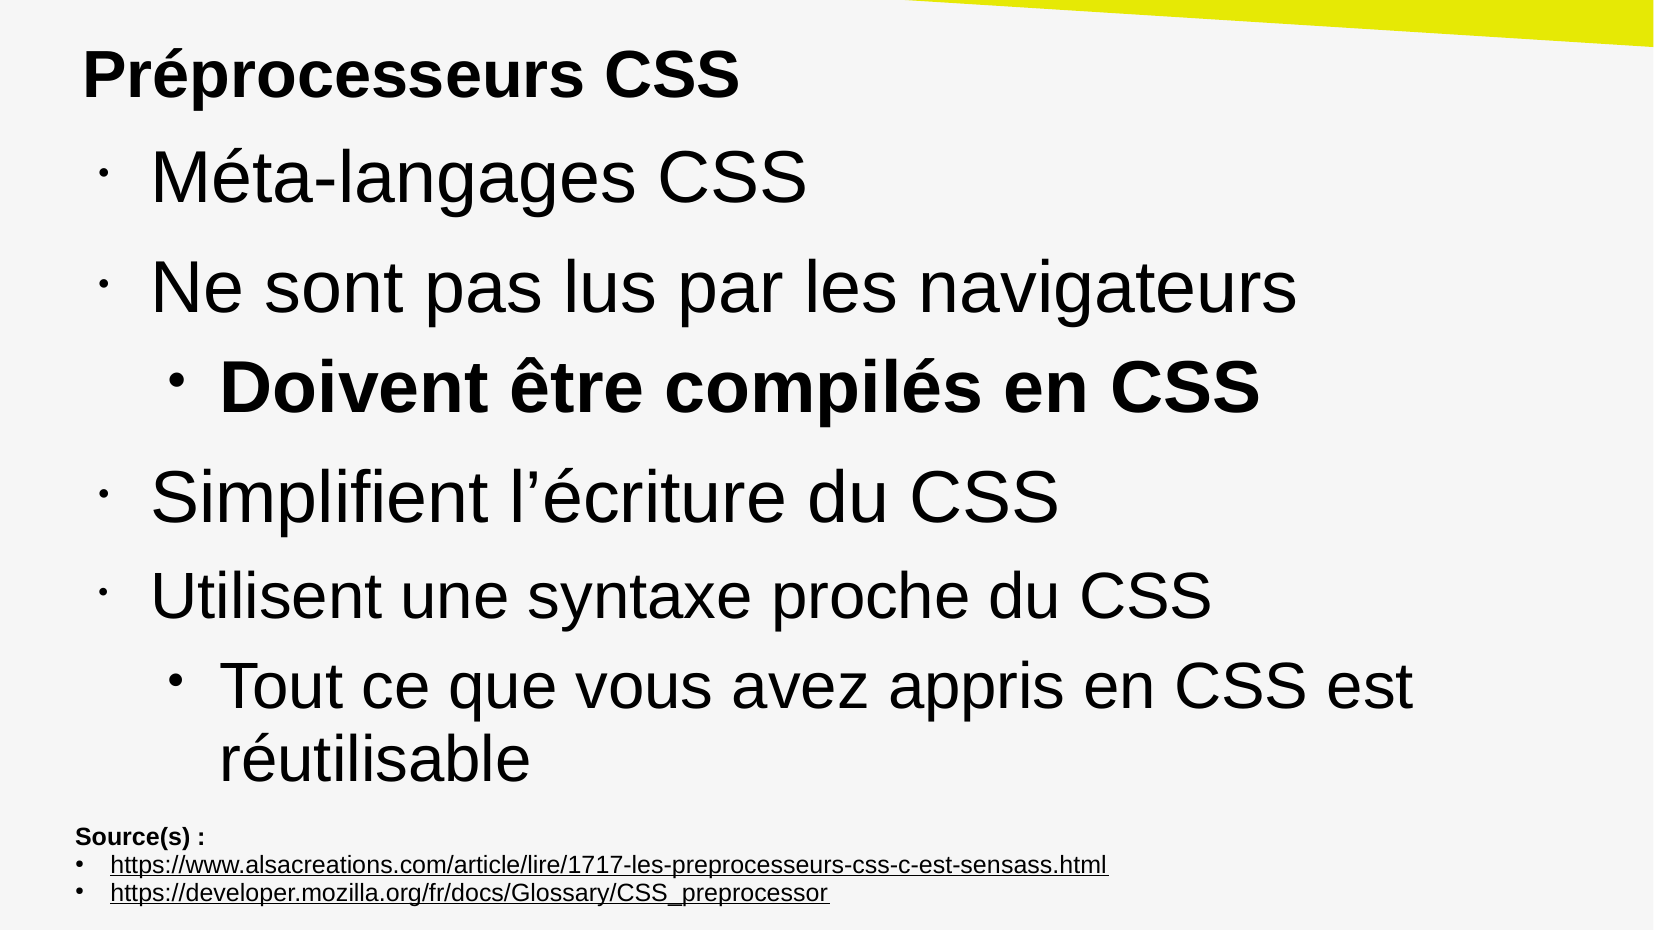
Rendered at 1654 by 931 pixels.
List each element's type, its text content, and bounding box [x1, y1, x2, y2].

title Préprocesseurs CSS [82, 37, 1571, 114]
text_box Source(s) : https://www.alsacreations.com/article/lire/1717-les-preprocesseurs-css-c-est-sensass.html https://developer.mozilla.org/fr/docs/Glossary/CSS_preprocessor [60, 814, 1546, 929]
list Méta-langages CSS Ne sont pas lus par les navigateurs Doivent être compilés en CSS Simplifient l’écriture du CSS Utilisent une syntaxe proche du CSS Tout ce que vous avez appris en CSS est réutilisable [80, 135, 1620, 798]
text_box [904, 0, 1654, 48]
